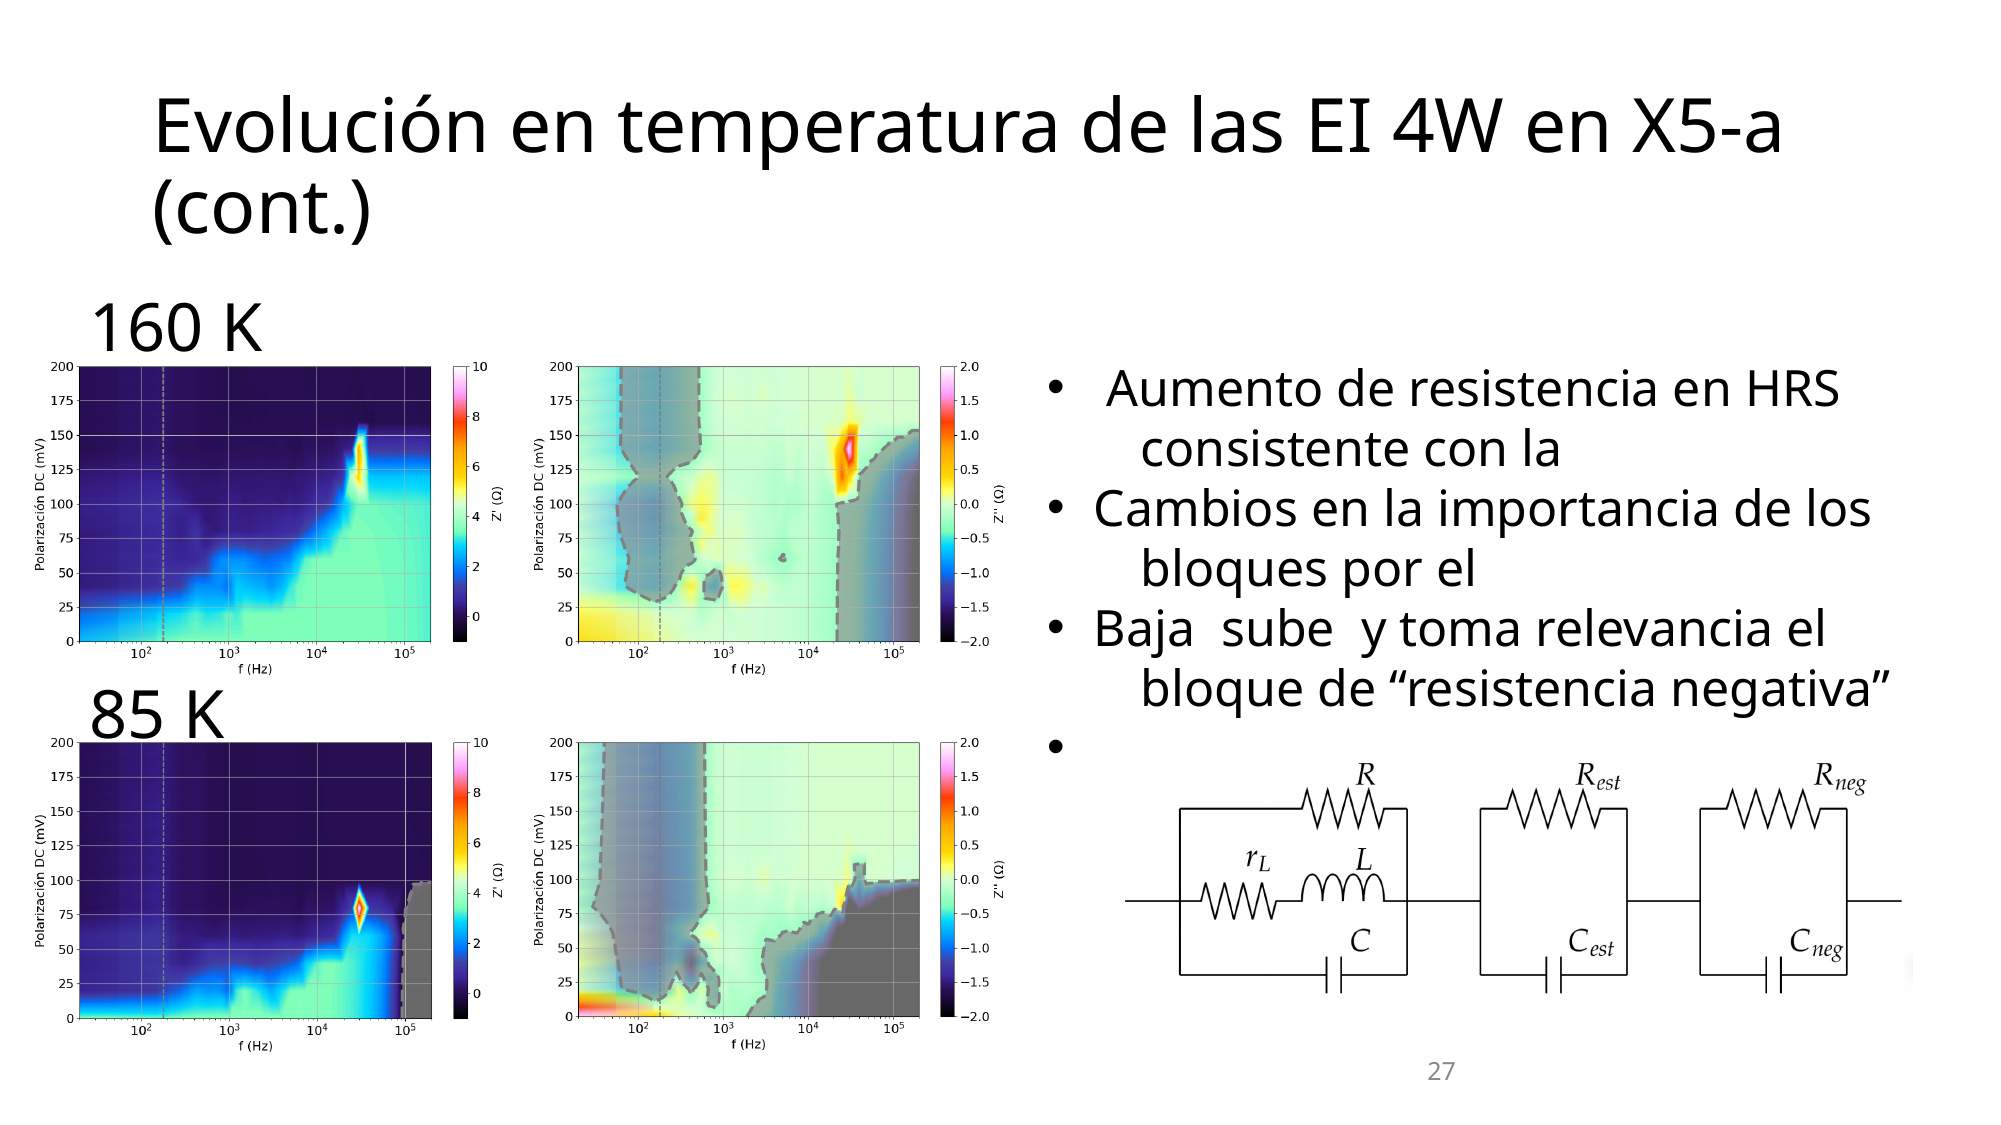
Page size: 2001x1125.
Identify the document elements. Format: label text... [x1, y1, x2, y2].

text_box 160 K [74, 277, 358, 374]
text_box Aumento de resistencia en HRS consistente con la Cambios en la importancia de los bloques por el Baja sube y toma relevancia el bloque de “resistencia negativa” [1031, 348, 2000, 789]
text_box 85 K [74, 663, 224, 760]
title Evolución en temperatura de las EI 4W en X5-a (cont.) [137, 59, 1863, 278]
picture [21, 724, 1031, 1066]
picture [21, 348, 1031, 689]
picture [1121, 759, 1913, 1001]
text_box 27 [1412, 1042, 1863, 1103]
